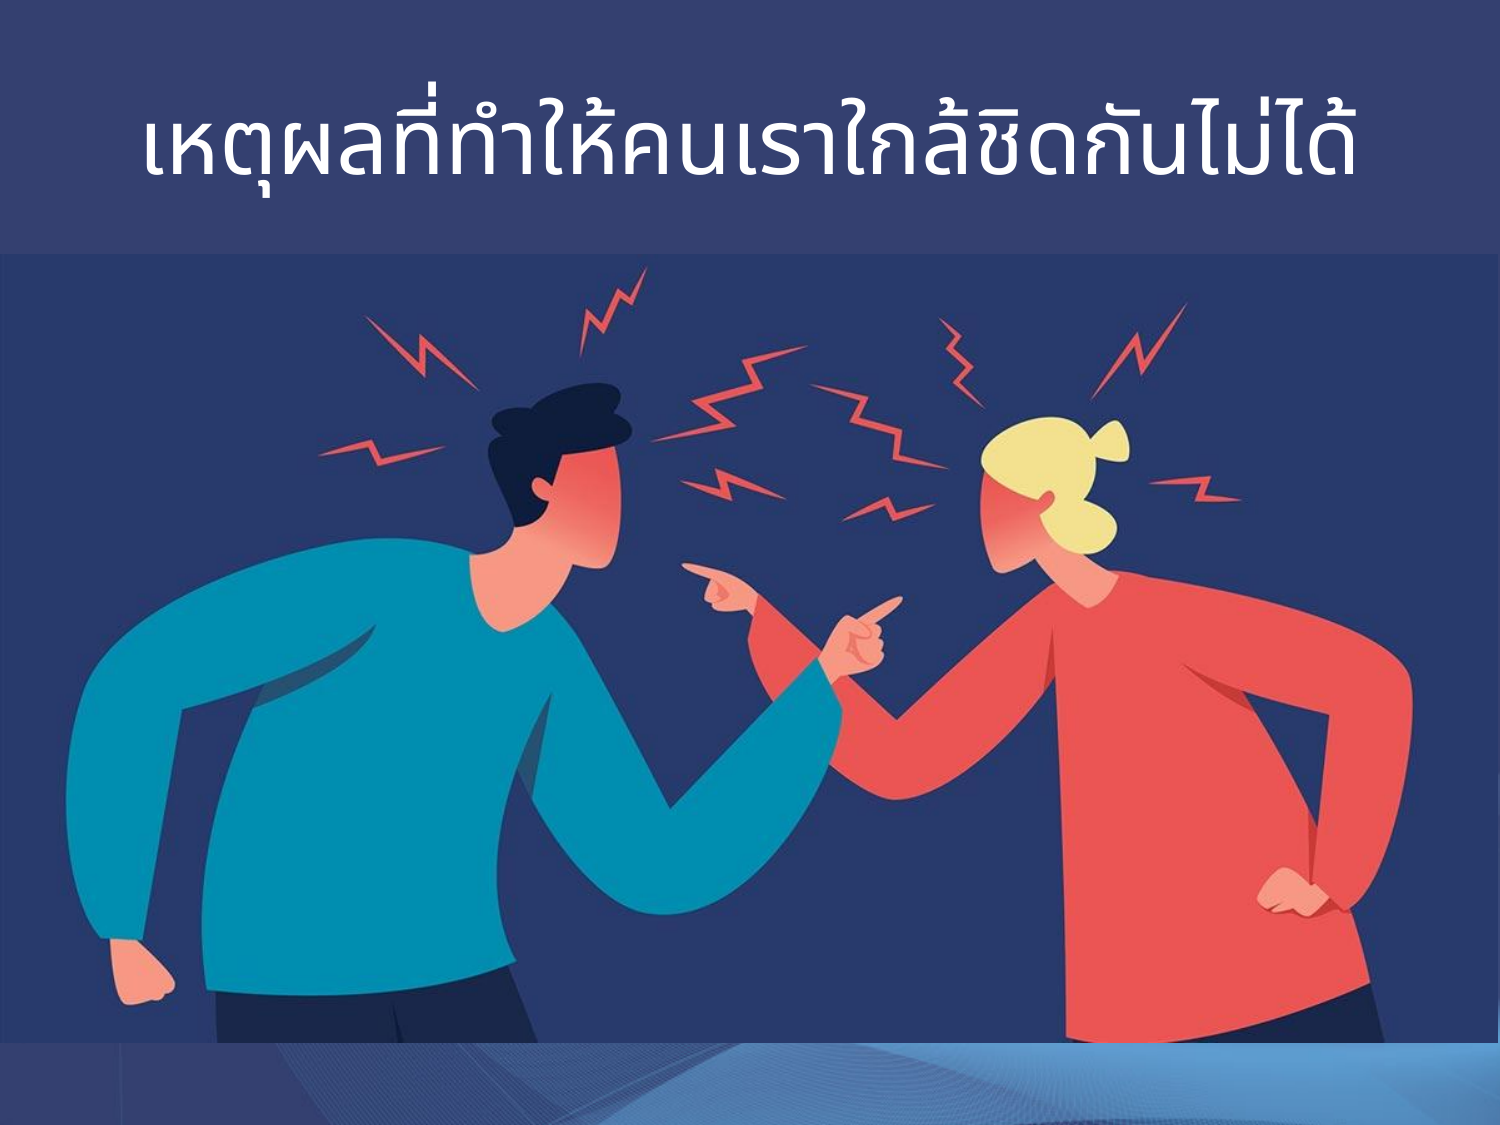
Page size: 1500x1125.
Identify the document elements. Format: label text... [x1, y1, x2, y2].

picture [0, 0, 1500, 1125]
title เหตุผลที่ทำให้คนเราใกล้ชิดกันไม่ได้ [75, 45, 1426, 233]
